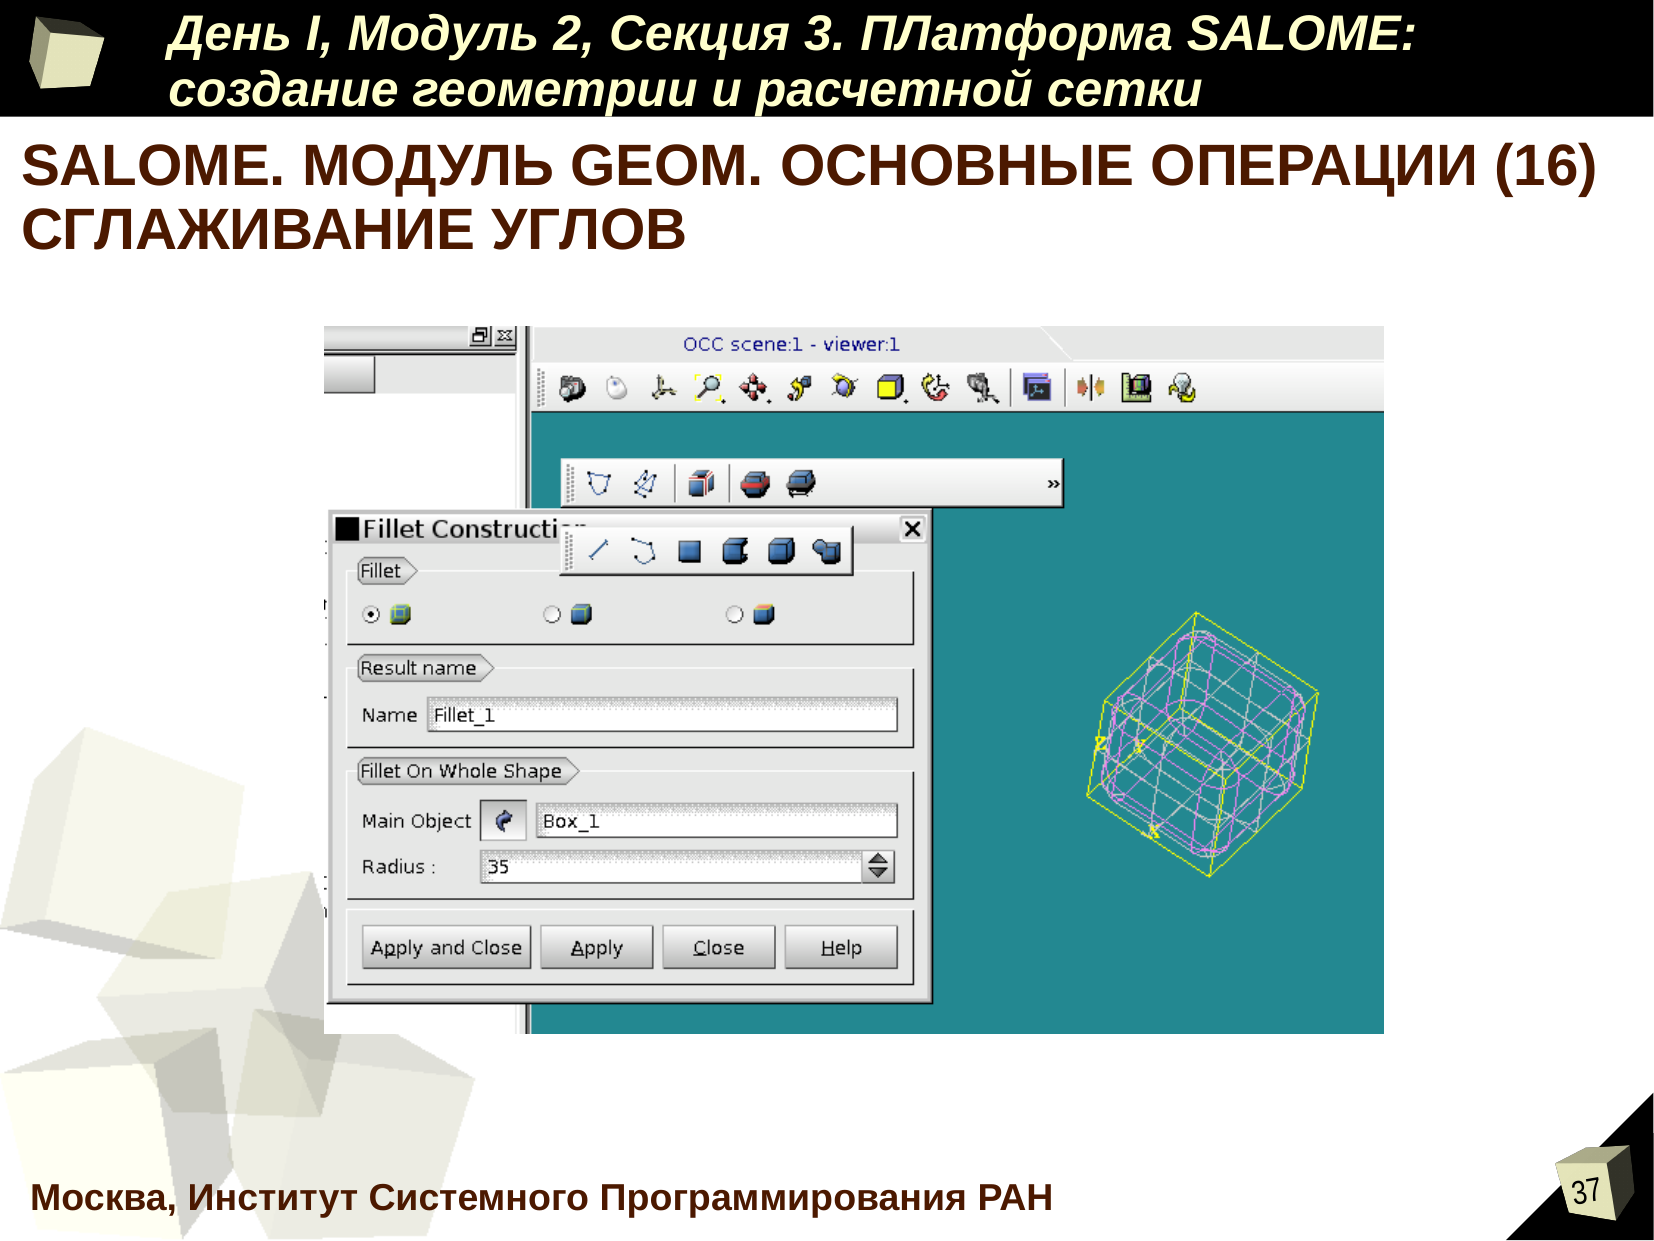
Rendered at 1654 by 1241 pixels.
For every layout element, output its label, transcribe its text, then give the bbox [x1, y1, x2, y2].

text_box SALOME. МОДУЛЬ GEOM. ОСНОВНЫЕ ОПЕРАЦИИ (16) СГЛАЖИВАНИЕ УГЛОВ [6, 124, 1654, 270]
picture [0, 326, 1384, 1241]
picture [464, 1193, 472, 1198]
